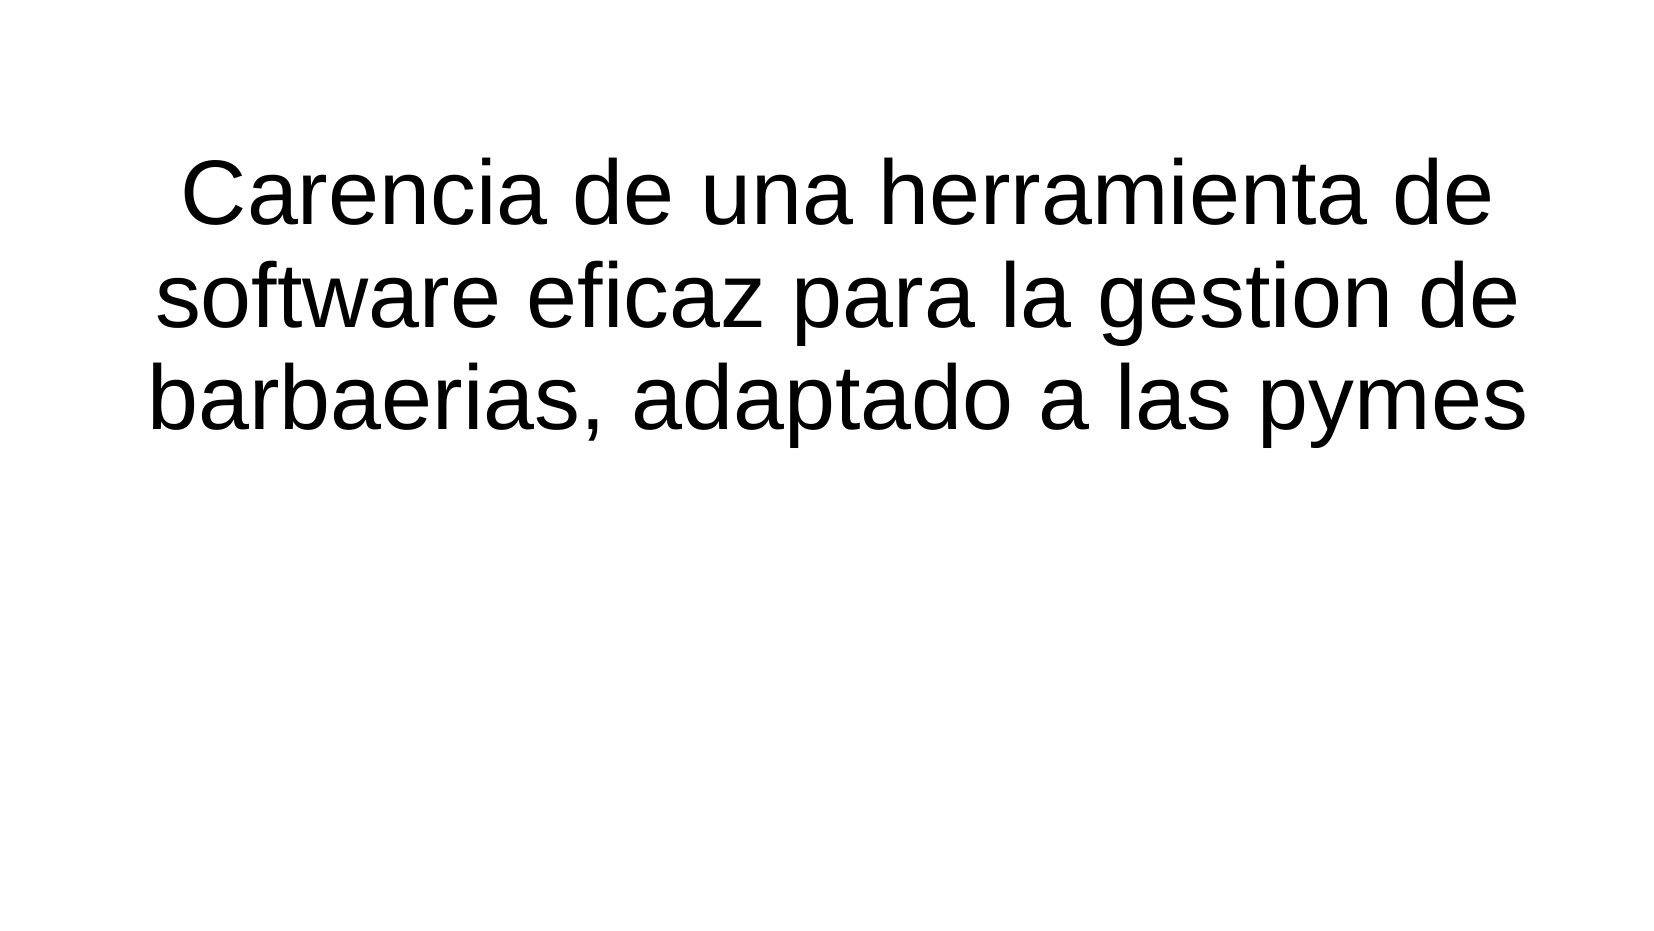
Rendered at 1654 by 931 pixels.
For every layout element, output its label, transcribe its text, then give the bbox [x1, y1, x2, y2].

title Carencia de una herramienta de software eficaz para la gestion de barbaerias, adaptado a las pymes [94, 141, 1583, 450]
